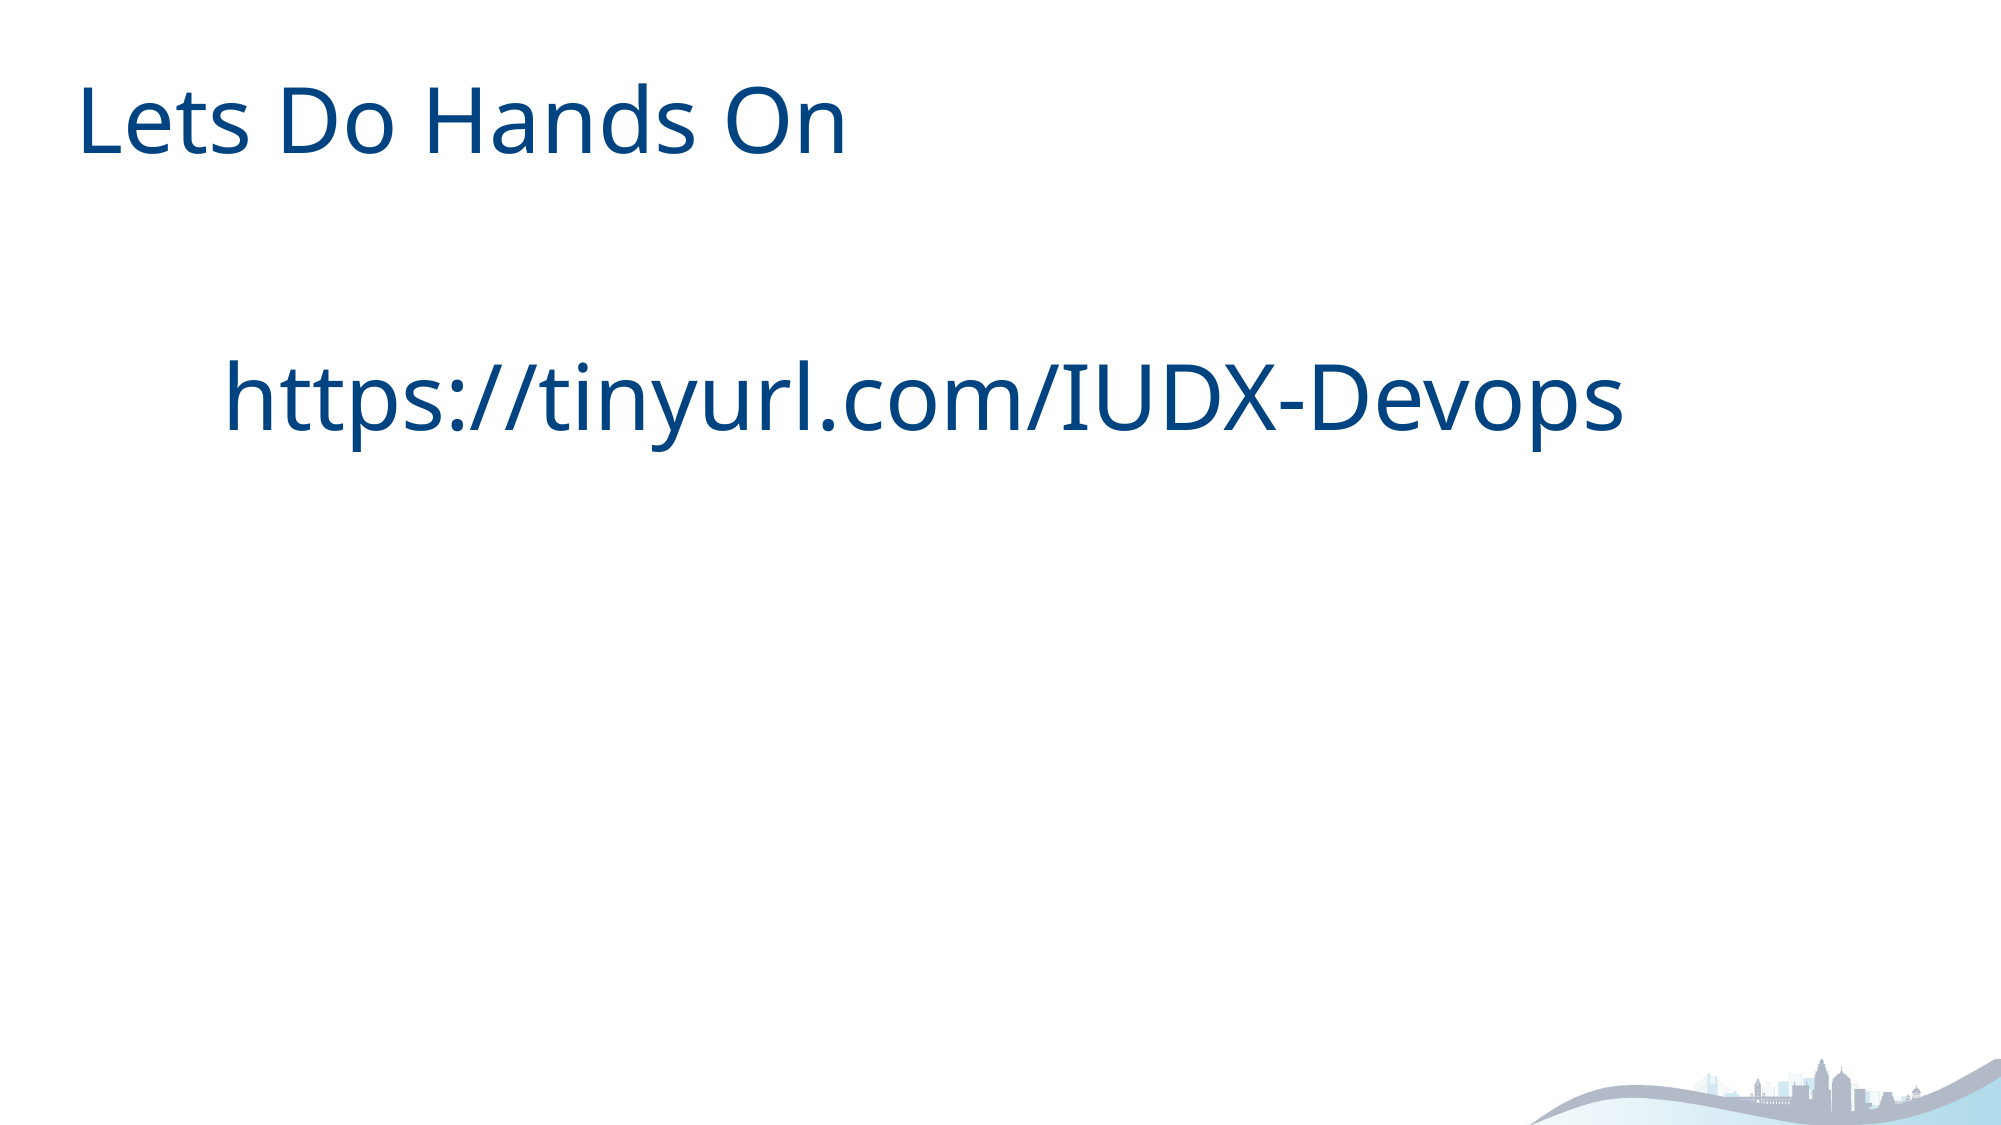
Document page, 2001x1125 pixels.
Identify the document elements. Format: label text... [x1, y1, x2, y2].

text_box https://tinyurl.com/IUDX-Devops [131, 324, 1743, 645]
title Lets Do Hands On [75, 59, 1925, 177]
